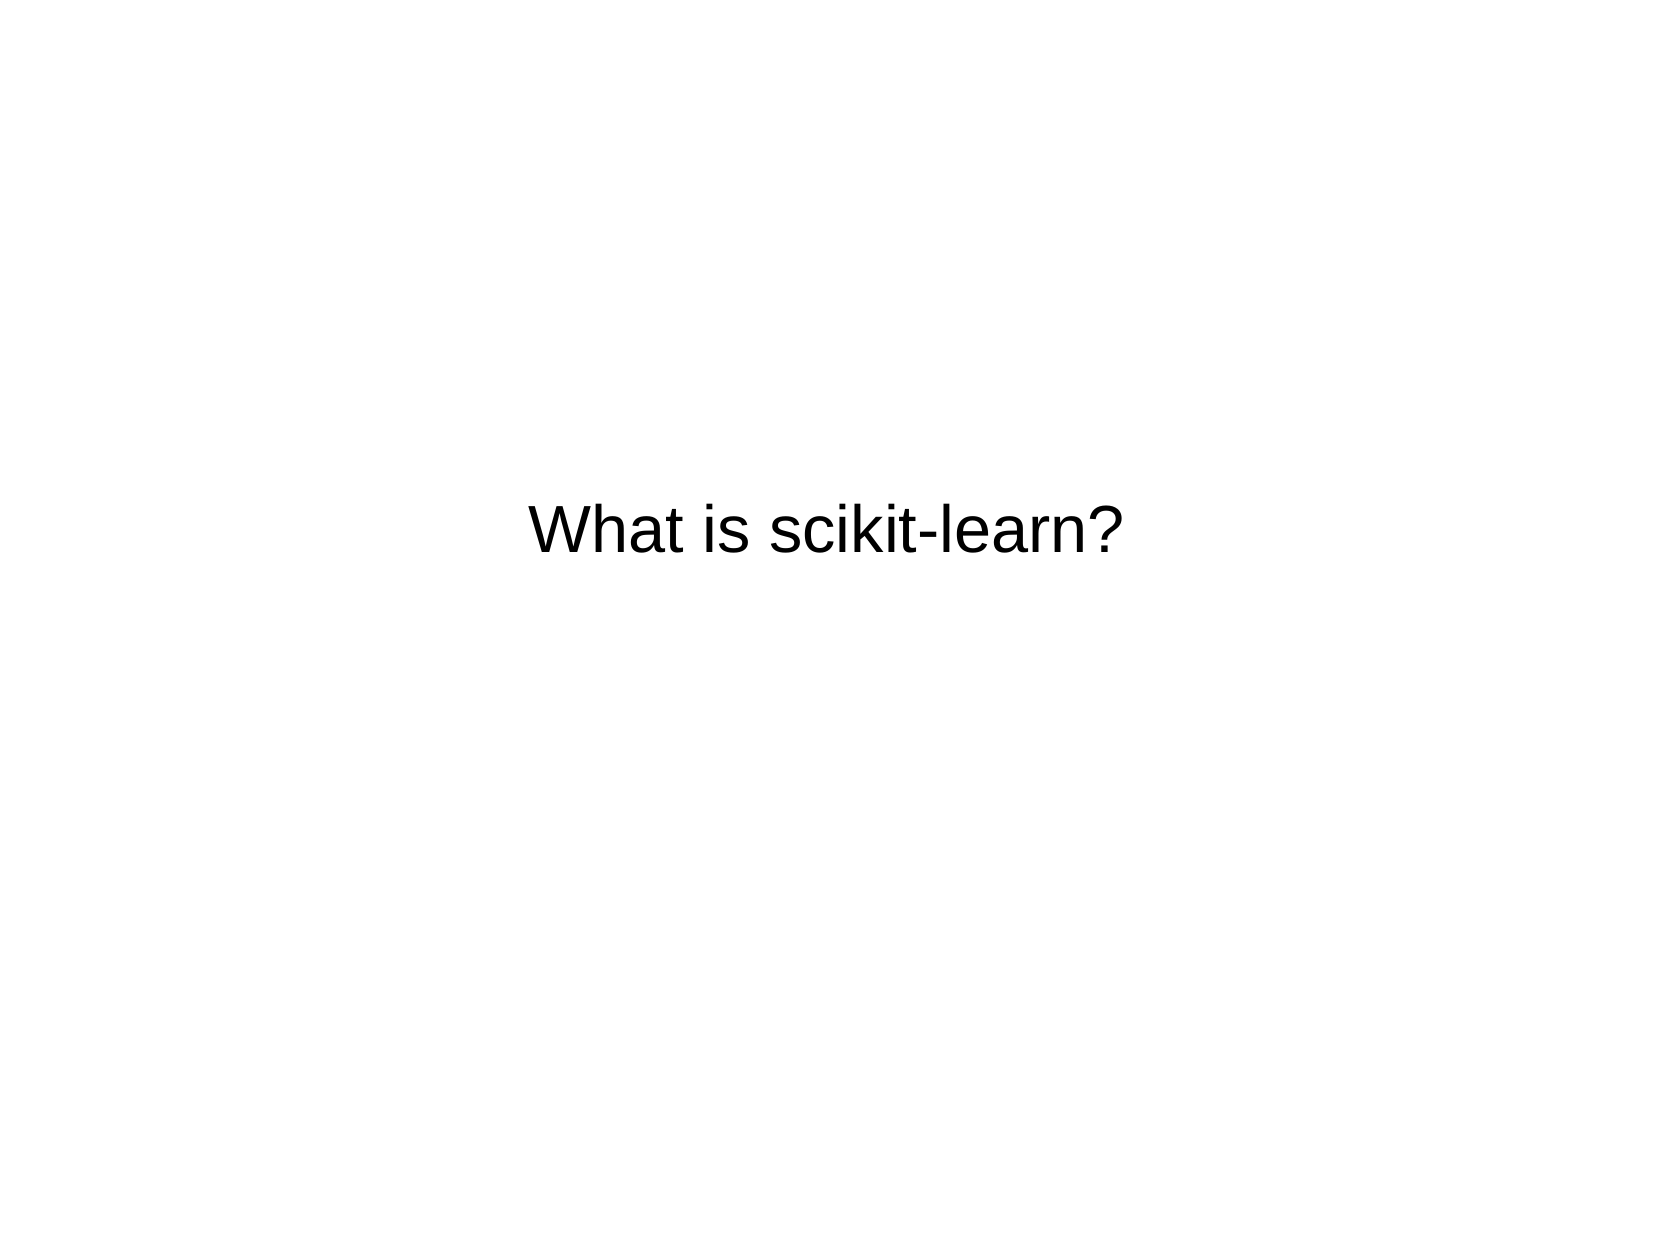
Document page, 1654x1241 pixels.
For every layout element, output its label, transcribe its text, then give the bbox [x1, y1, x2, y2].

subtitle What is scikit-learn? [82, 49, 1571, 1010]
